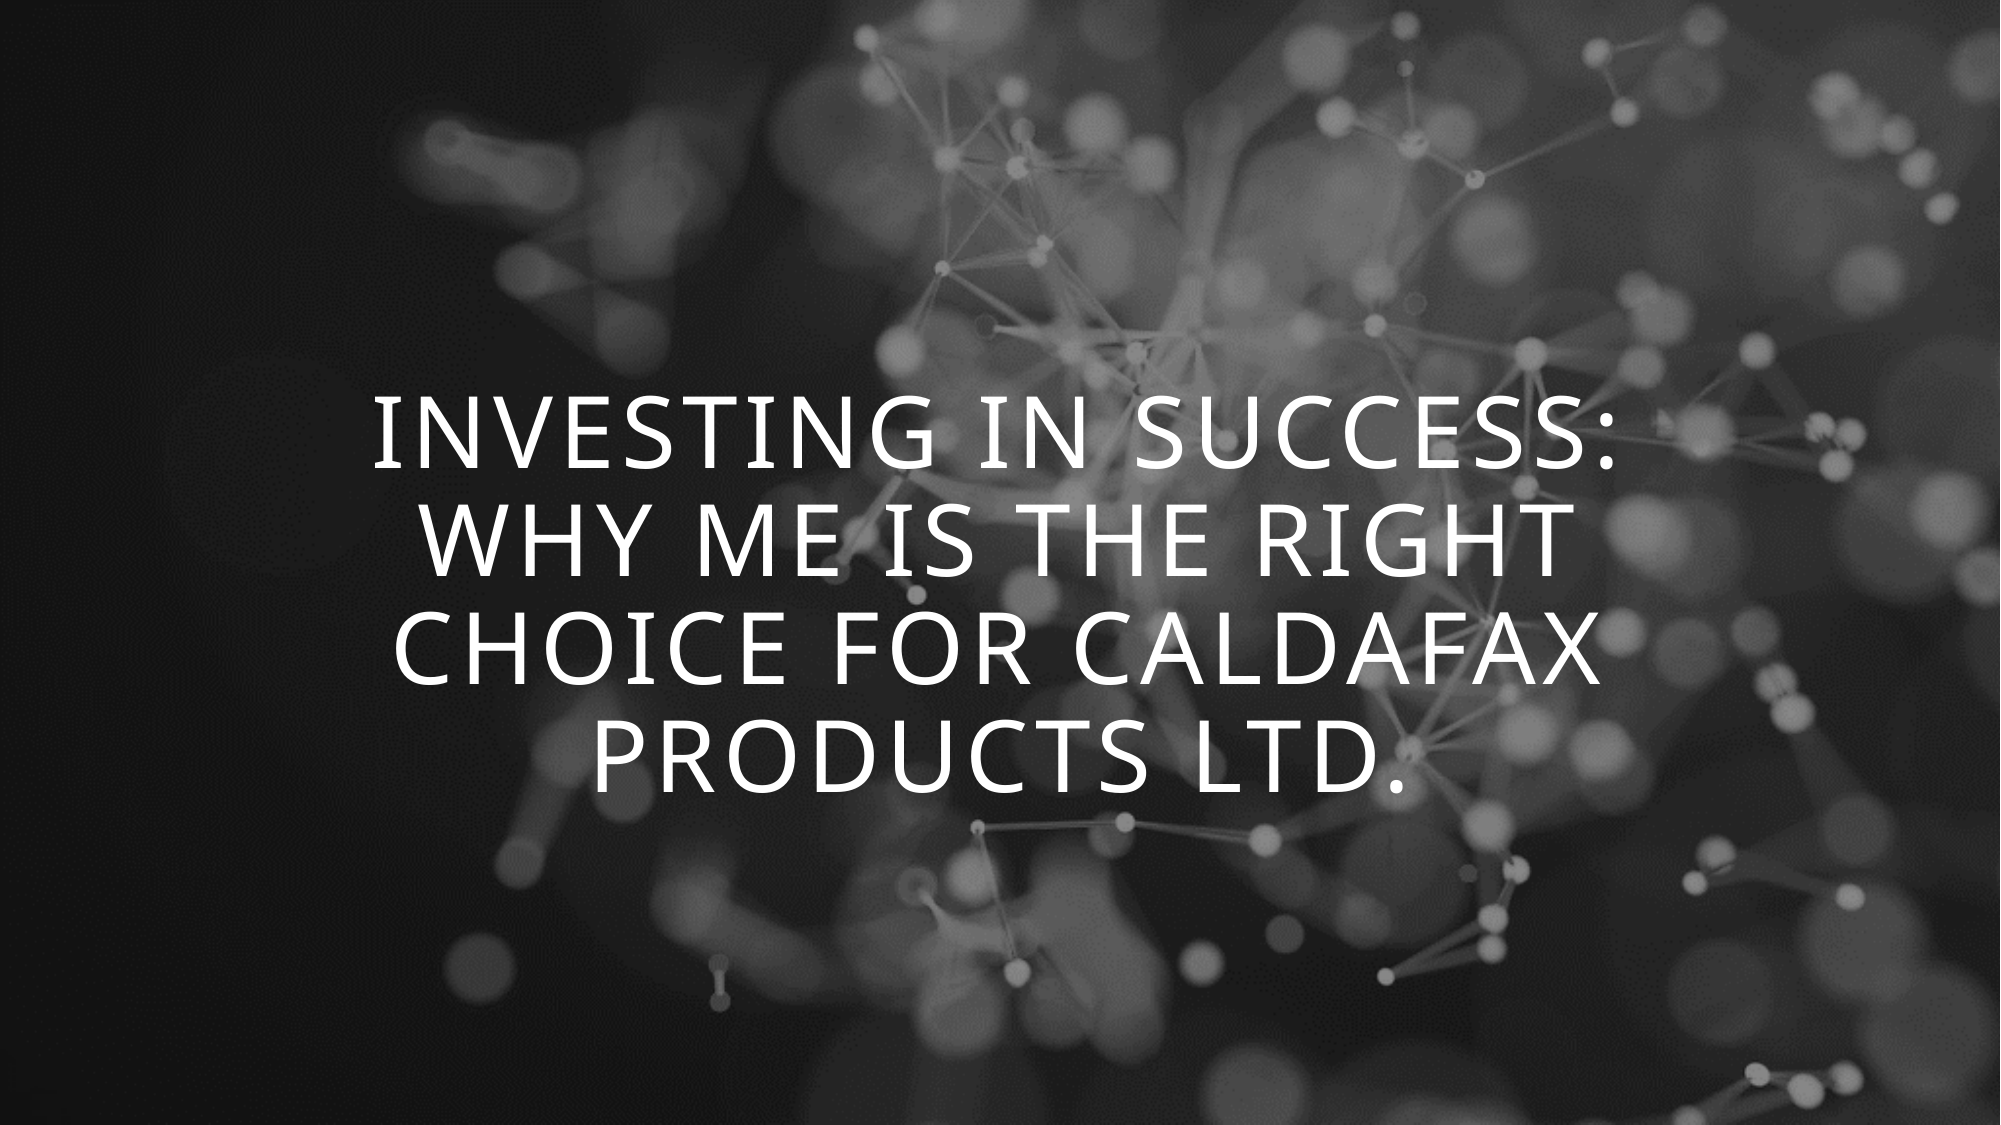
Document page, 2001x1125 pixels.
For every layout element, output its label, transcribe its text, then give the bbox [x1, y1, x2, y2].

picture [0, 0, 2000, 1125]
title Investing in Success: Why me is the Right Choice for Caldafax Products Ltd. [249, 375, 1750, 751]
